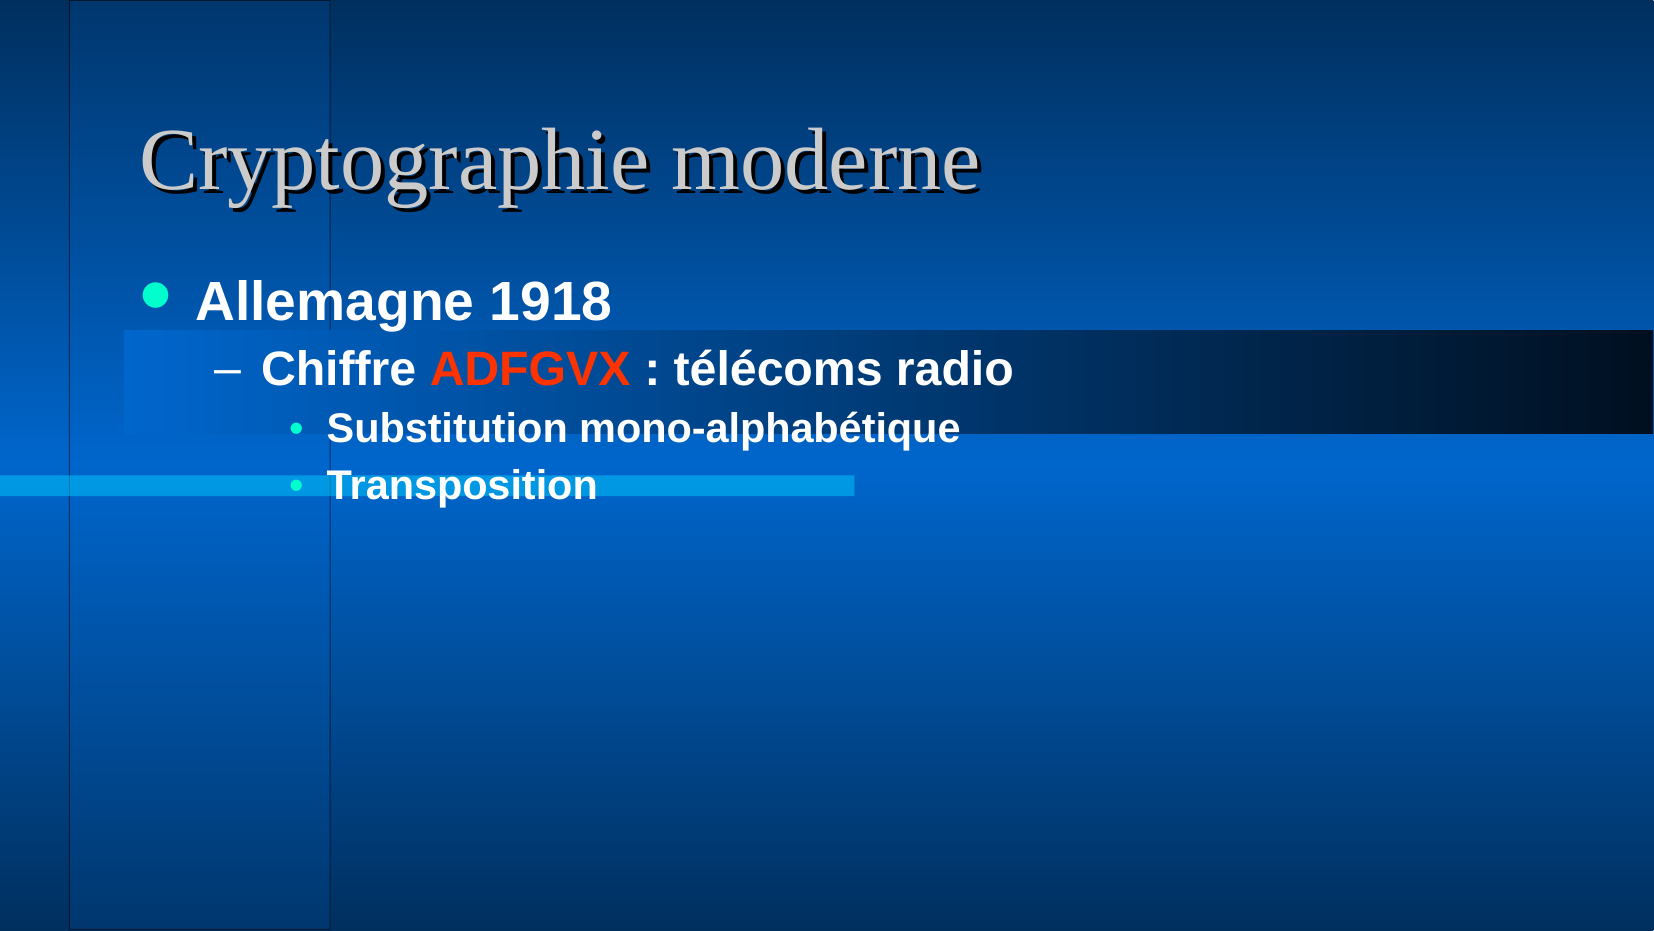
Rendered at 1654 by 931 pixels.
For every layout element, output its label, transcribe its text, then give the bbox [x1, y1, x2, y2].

title Cryptographie moderne [124, 82, 1530, 238]
list Allemagne 1918 Chiffre ADFGVX : télécoms radio Substitution mono-alphabétique Transposition [124, 268, 1530, 827]
